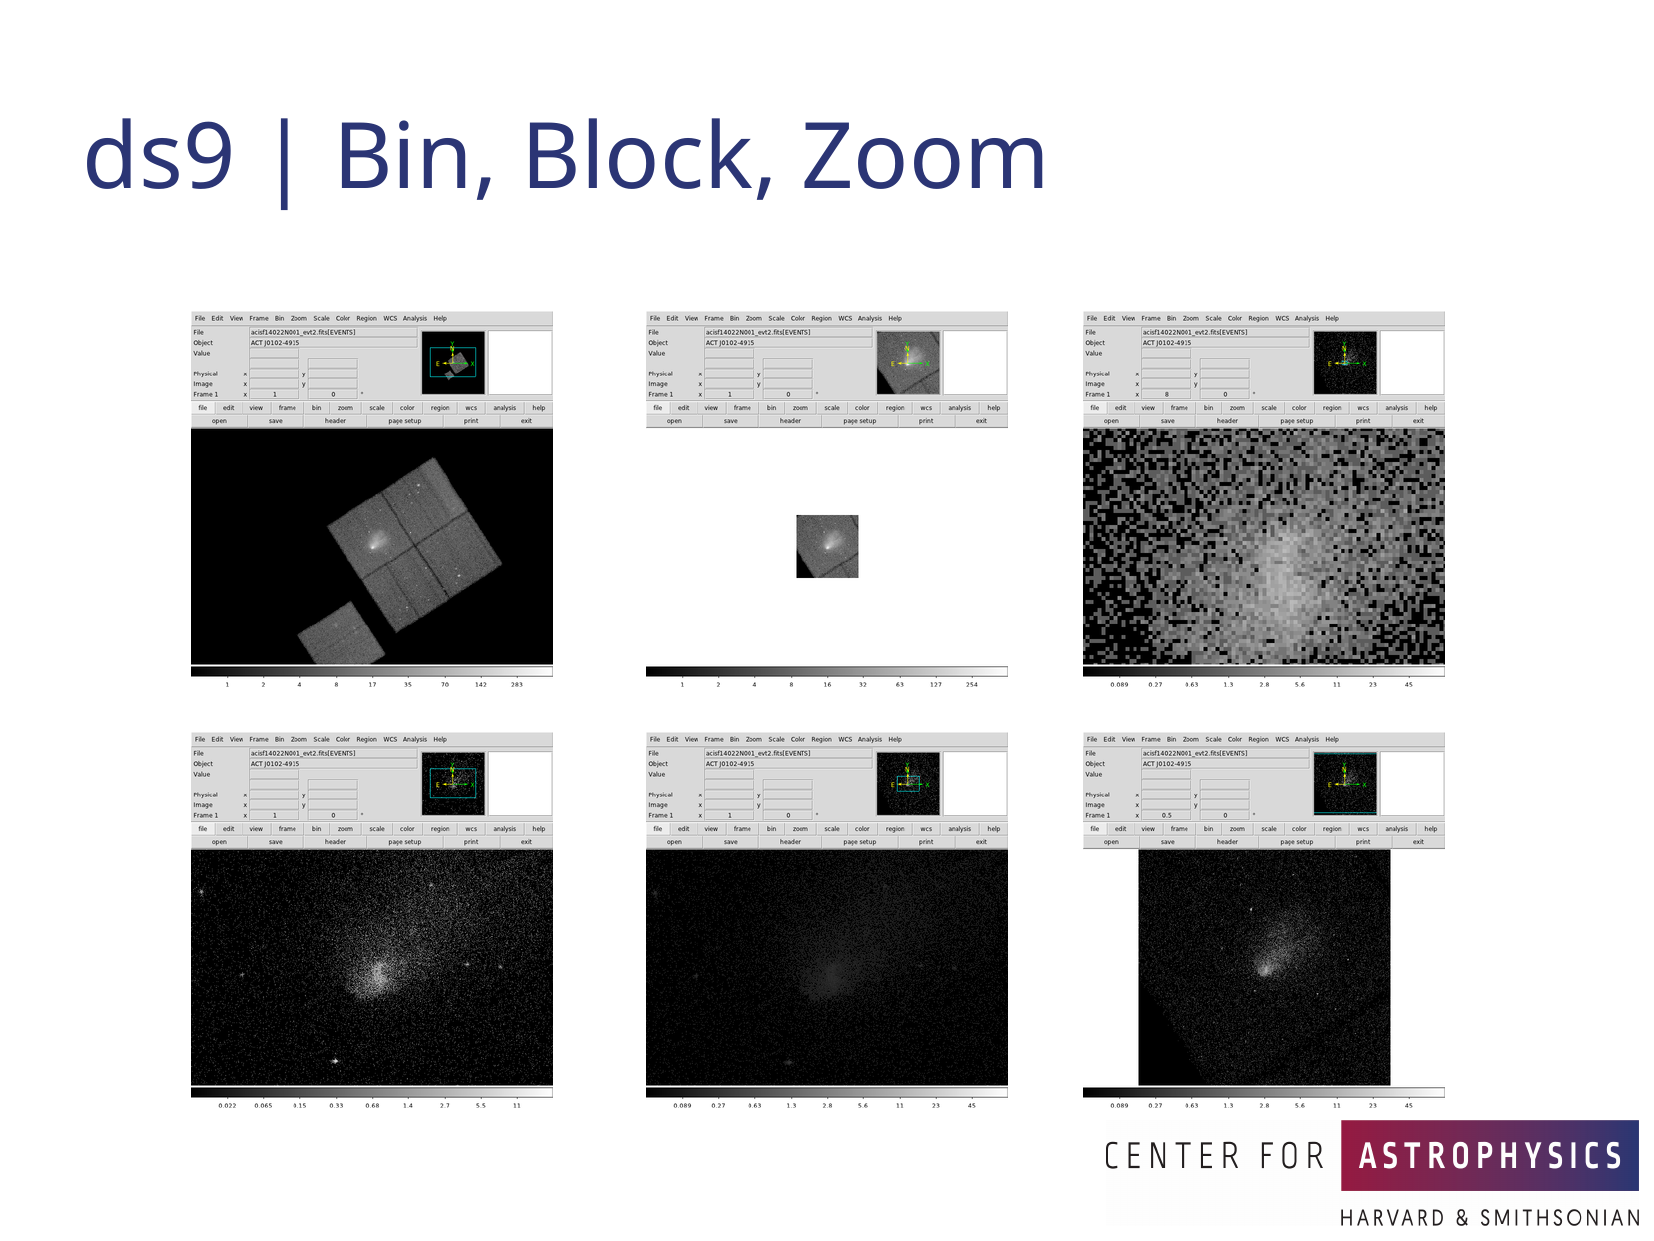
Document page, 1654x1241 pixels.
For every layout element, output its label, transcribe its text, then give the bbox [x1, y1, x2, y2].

picture [1106, 1120, 1639, 1226]
picture [1083, 732, 1445, 1108]
title ds9 | Bin, Block, Zoom [82, 49, 1571, 257]
picture [1083, 311, 1445, 687]
picture [191, 311, 553, 687]
picture [191, 732, 553, 1108]
picture [646, 732, 1008, 1108]
picture [646, 311, 1008, 687]
